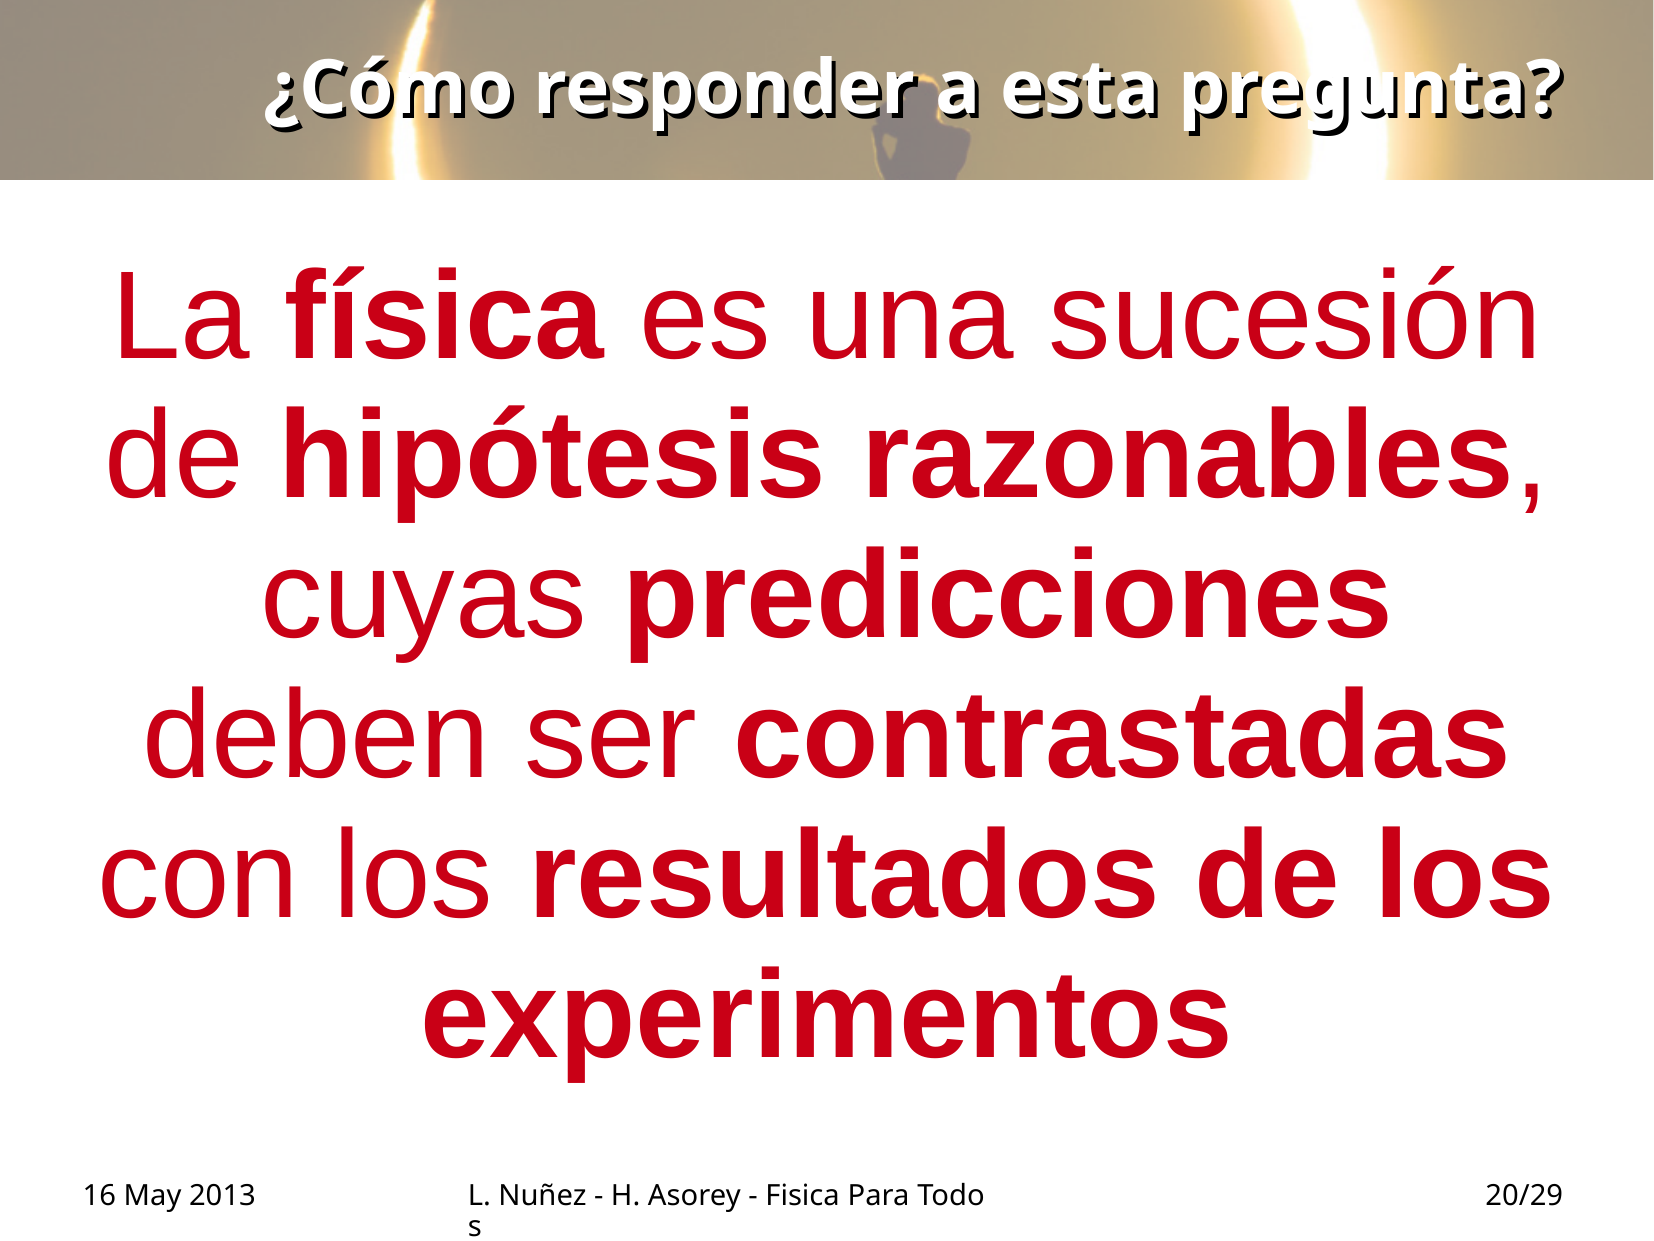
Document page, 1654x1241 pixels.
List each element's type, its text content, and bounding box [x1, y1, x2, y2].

picture [0, 0, 1654, 180]
subtitle La física es una sucesión de hipótesis razonables, cuyas predicciones deben ser contrastadas con los resultados de los experimentos [82, 244, 1571, 1084]
title ¿Cómo responder a esta pregunta? [75, 19, 1564, 151]
